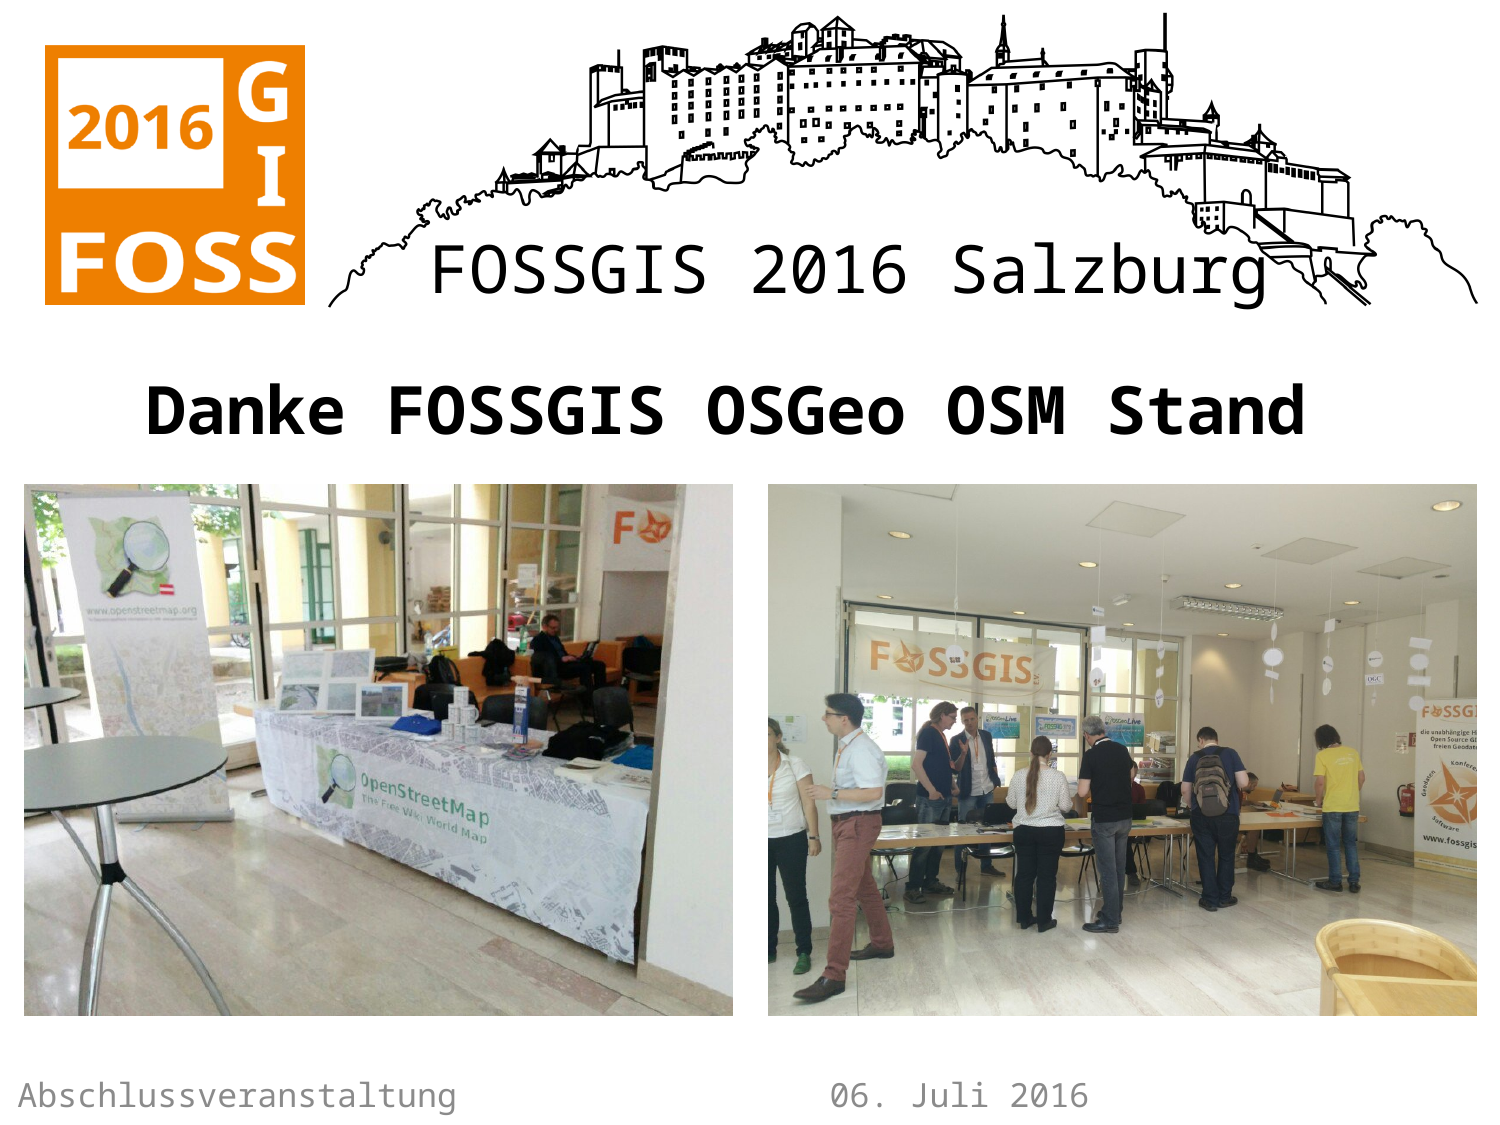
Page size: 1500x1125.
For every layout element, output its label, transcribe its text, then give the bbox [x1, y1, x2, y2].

picture [768, 484, 1477, 1016]
text_box Danke FOSSGIS OSGeo OSM Stand [131, 360, 1322, 455]
subtitle Abschlussveranstaltung 06. Juli 2016 [2, 1046, 1500, 1125]
picture [327, 12, 1500, 327]
picture [45, 45, 305, 306]
title FOSSGIS 2016 Salzburg [300, 196, 1399, 339]
picture [24, 484, 733, 1016]
